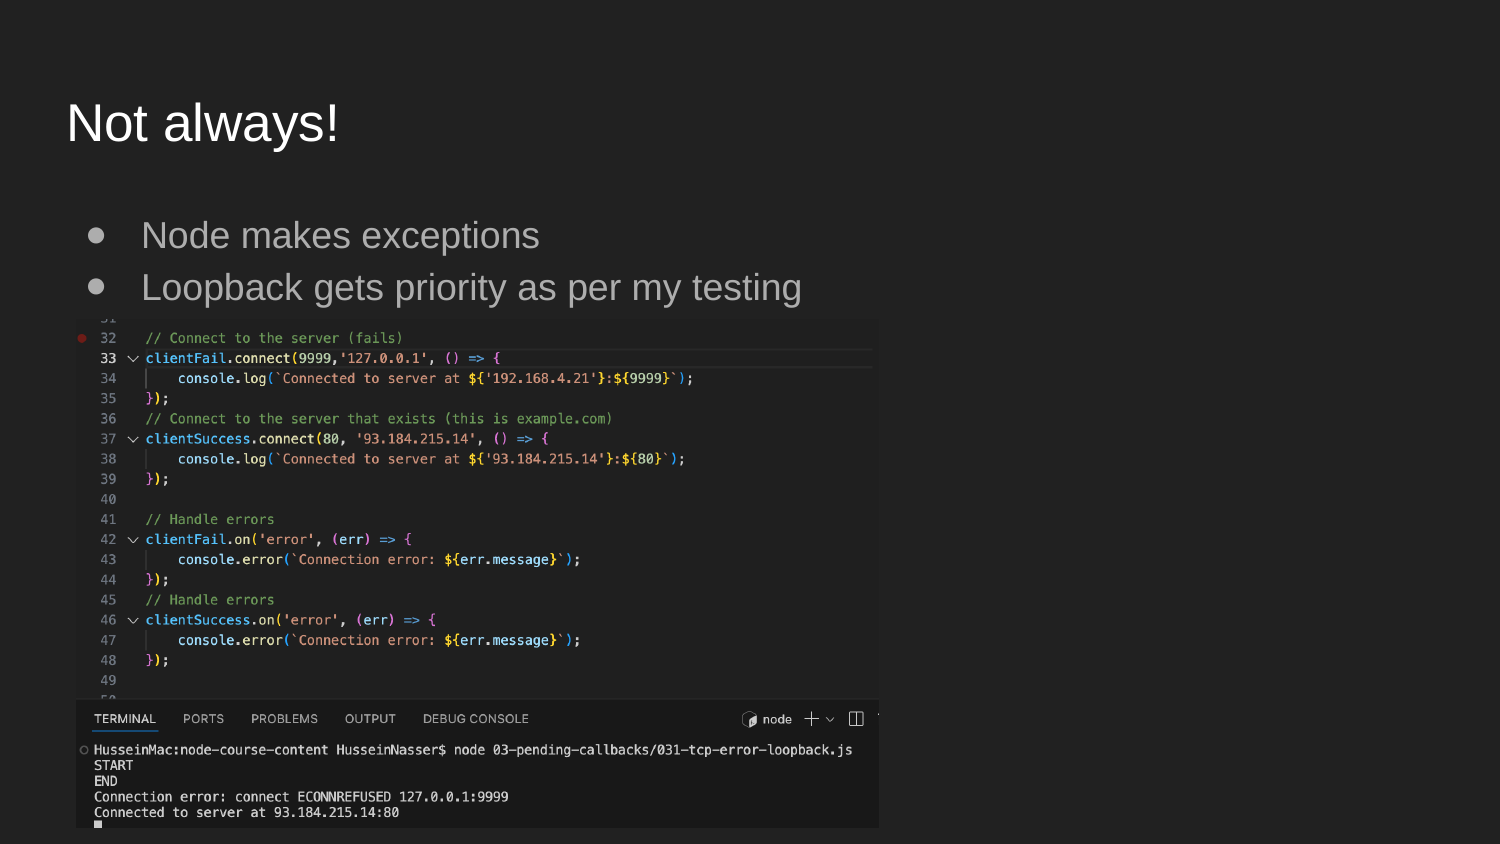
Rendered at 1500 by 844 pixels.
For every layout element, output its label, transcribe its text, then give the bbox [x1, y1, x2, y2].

picture [76, 319, 879, 828]
title Not always! [51, 72, 1449, 167]
list Node makes exceptions Loopback gets priority as per my testing [51, 189, 1449, 750]
